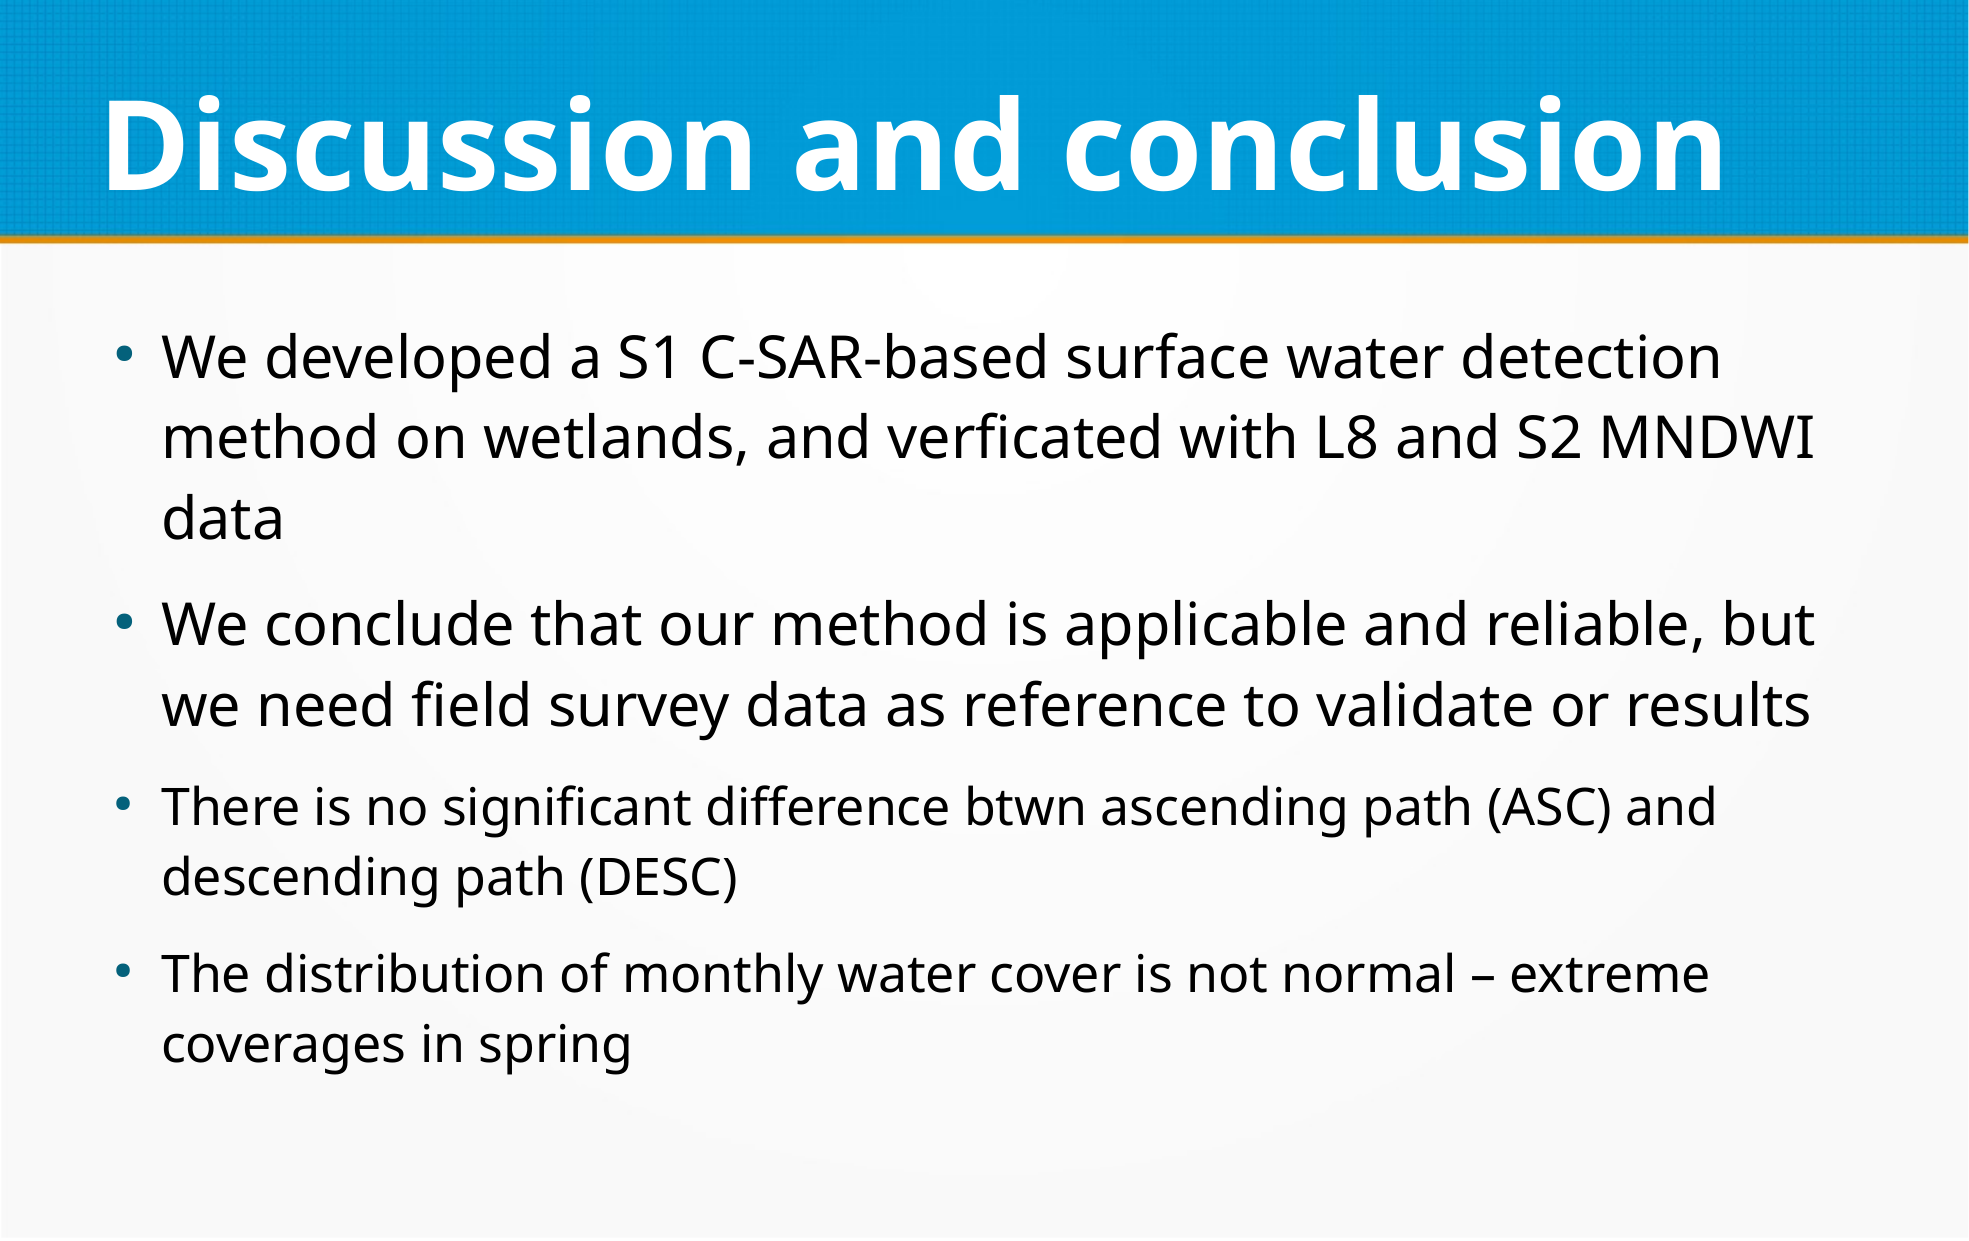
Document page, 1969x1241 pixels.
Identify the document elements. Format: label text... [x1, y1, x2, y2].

title Discussion and conclusion [98, 19, 1870, 227]
list We developed a S1 C-SAR-based surface water detection method on wetlands, and verficated with L8 and S2 MNDWI data We conclude that our method is applicable and reliable, but we need field survey data as reference to validate or results There is no significant difference btwn ascending path (ASC) and descending path (DESC) The distribution of monthly water cover is not normal – extreme coverages in spring [98, 315, 1861, 1081]
picture [0, 233, 1969, 1241]
